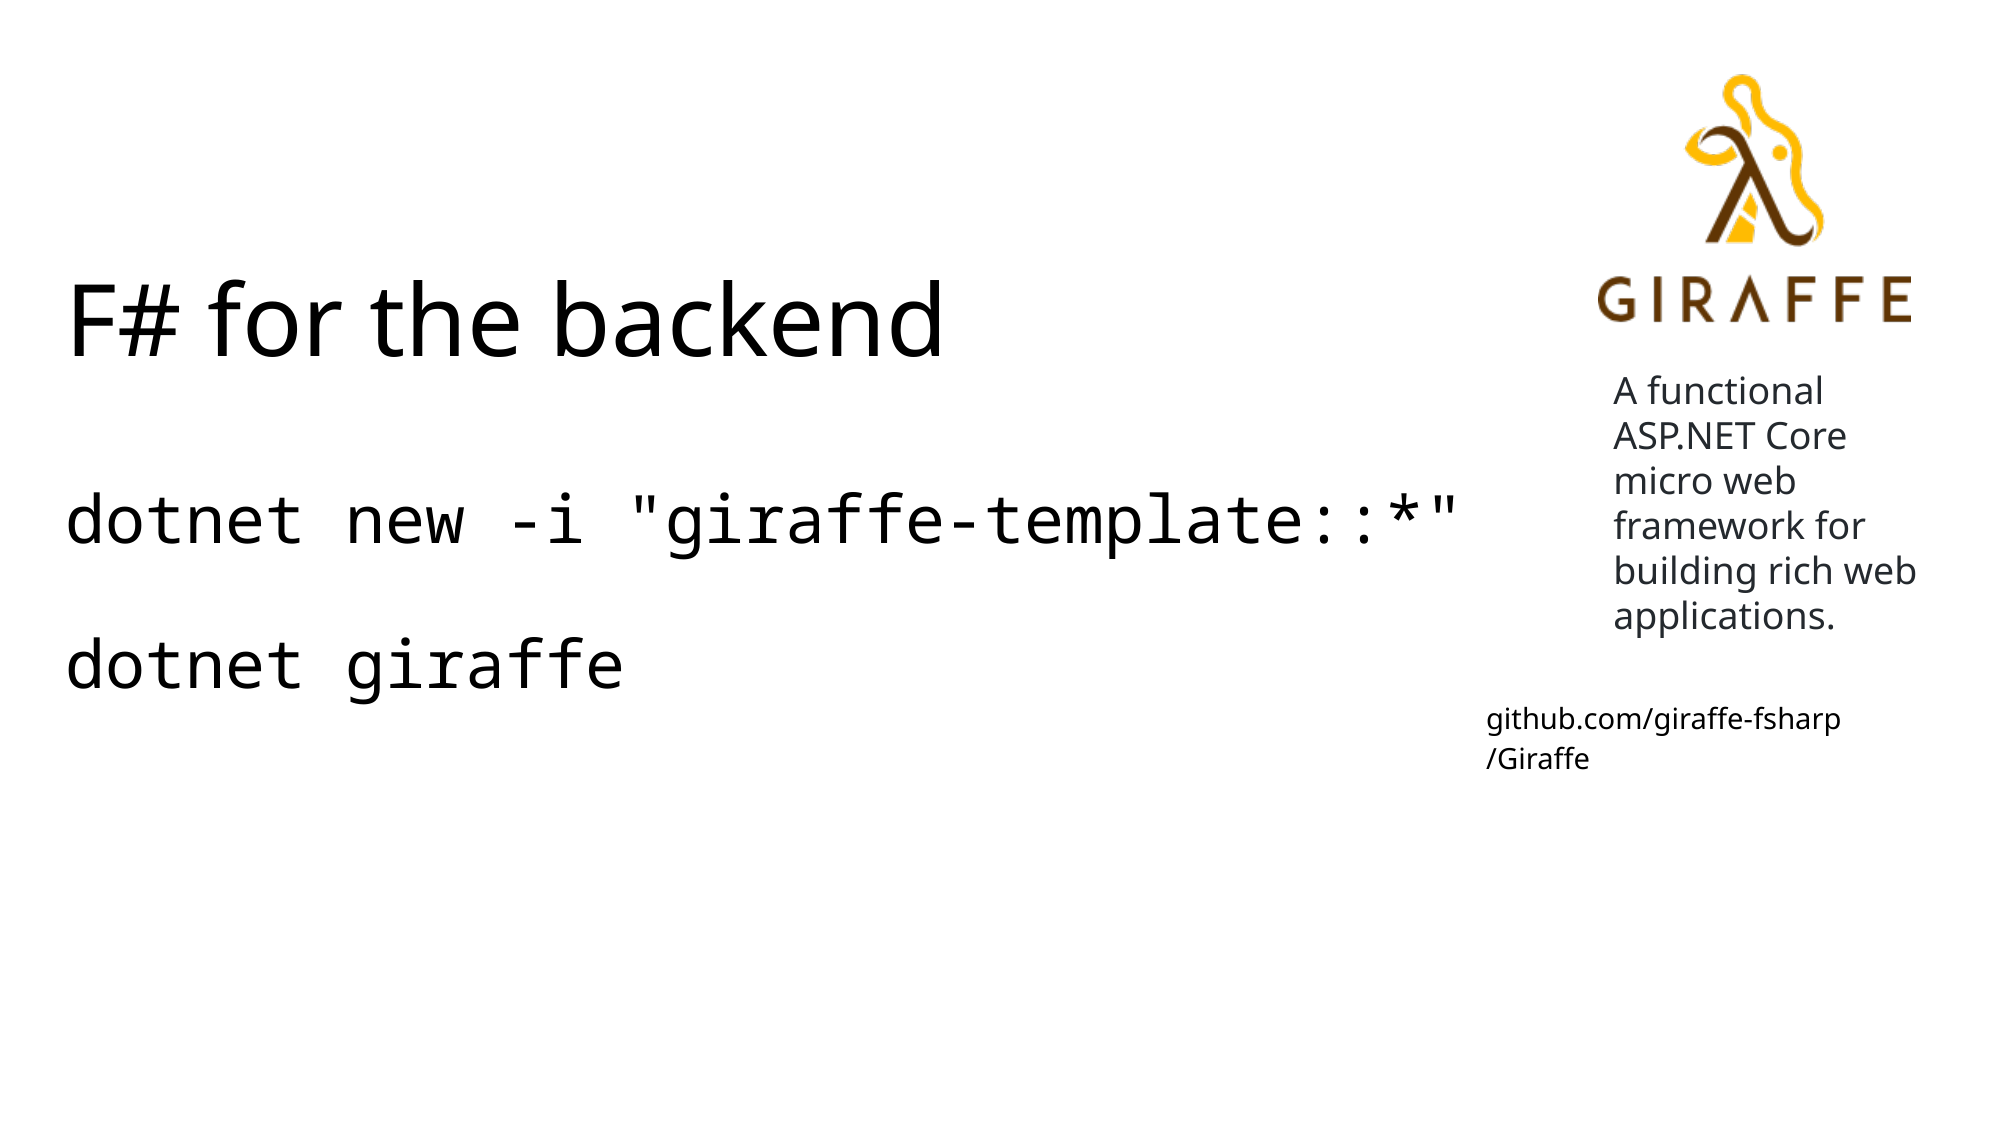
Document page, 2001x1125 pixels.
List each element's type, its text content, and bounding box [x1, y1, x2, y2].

title F# for the backend dotnet new -i "giraffe-template::*" dotnet giraffe [50, 126, 1884, 927]
text_box github.com/giraffe-fsharp/Giraffe [1471, 693, 1939, 788]
text_box A functional ASP.NET Core micro web framework for building rich web applications. [1598, 360, 1972, 735]
picture [1598, 42, 1911, 355]
